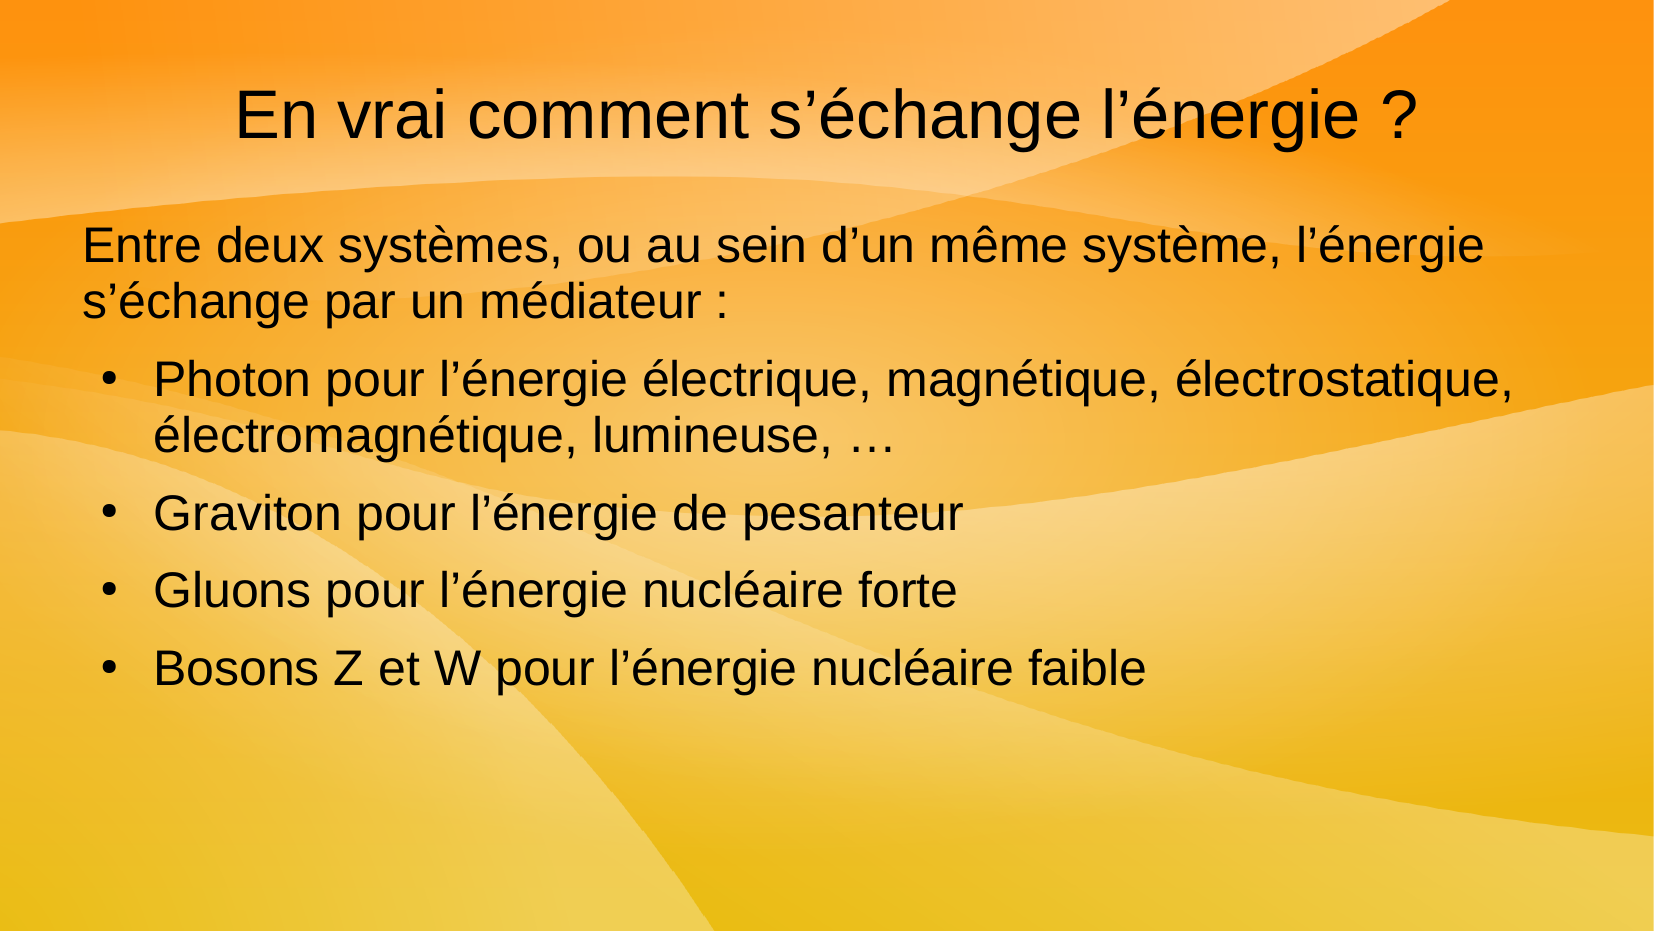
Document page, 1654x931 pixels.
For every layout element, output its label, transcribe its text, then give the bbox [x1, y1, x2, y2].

picture [0, 0, 1654, 931]
list Entre deux systèmes, ou au sein d’un même système, l’énergie s’échange par un médiateur : Photon pour l’énergie électrique, magnétique, électrostatique, électromagnétique, lumineuse, … Graviton pour l’énergie de pesanteur Gluons pour l’énergie nucléaire forte Bosons Z et W pour l’énergie nucléaire faible [82, 217, 1571, 916]
title En vrai comment s’échange l’énergie ? [82, 37, 1571, 193]
